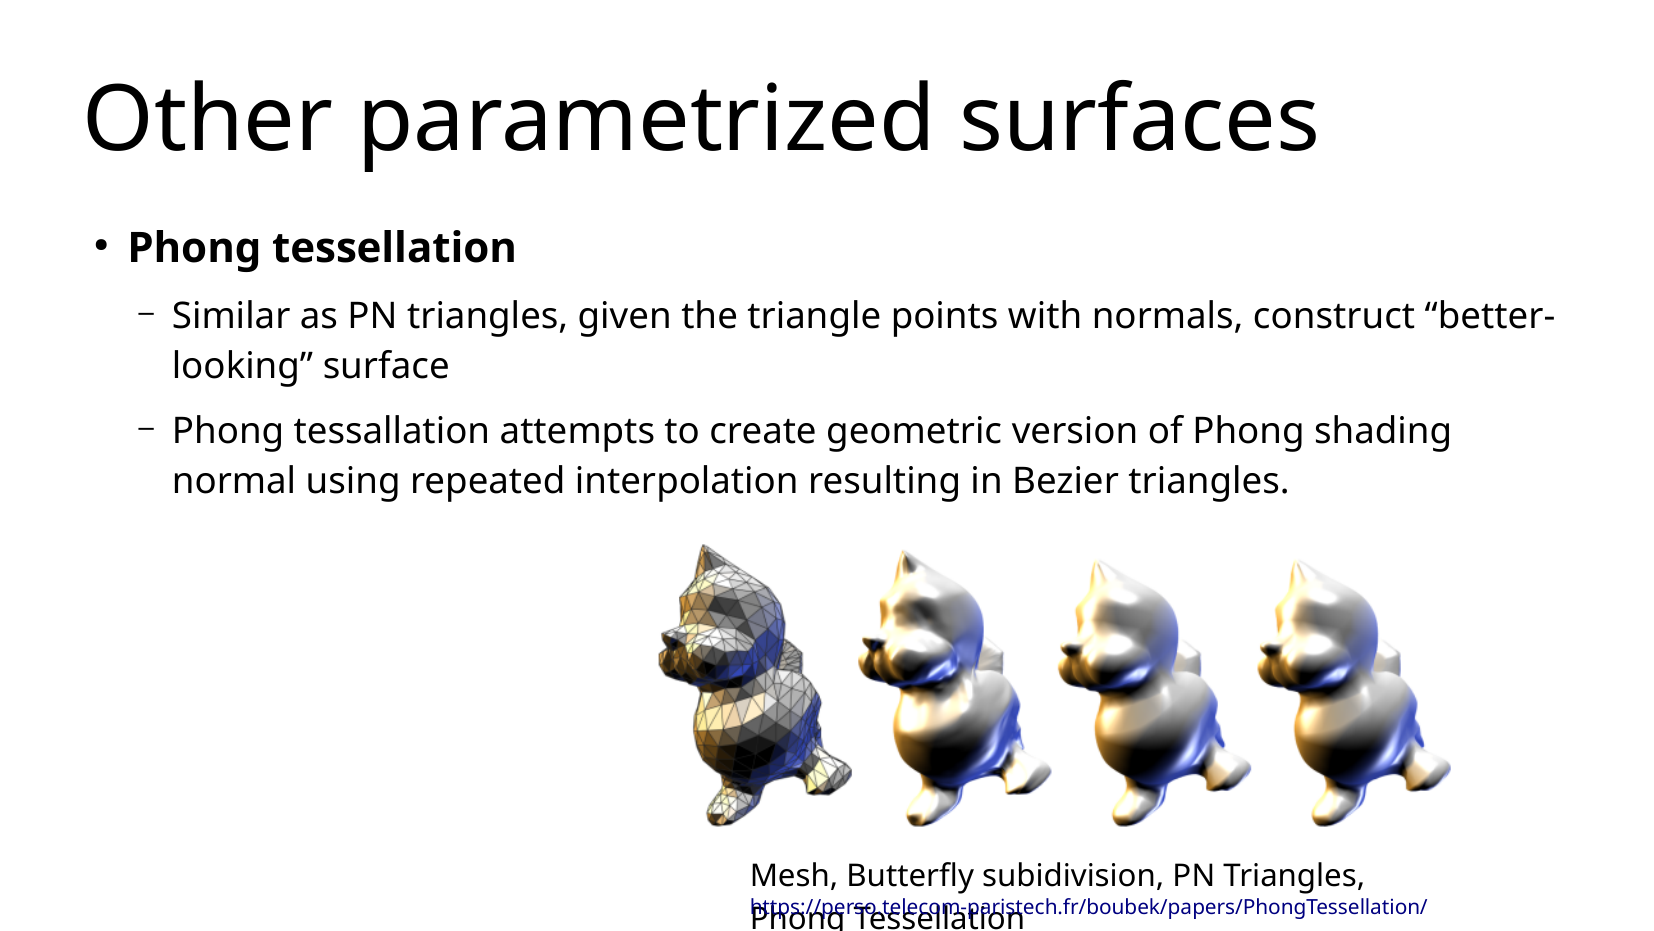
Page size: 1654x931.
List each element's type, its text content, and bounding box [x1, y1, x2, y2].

picture [646, 524, 1456, 846]
text_box https://perso.telecom-paristech.fr/boubek/papers/PhongTessellation/ [735, 885, 1456, 931]
list Phong tessellation Similar as PN triangles, given the triangle points with normals, construct “better-looking” surface Phong tessallation attempts to create geometric version of Phong shading normal using repeated interpolation resulting in Bezier triangles. [82, 217, 1571, 511]
title Other parametrized surfaces [82, 37, 1571, 193]
text_box Mesh, Butterfly subidivision, PN Triangles, Phong Tessellation [735, 845, 1471, 900]
